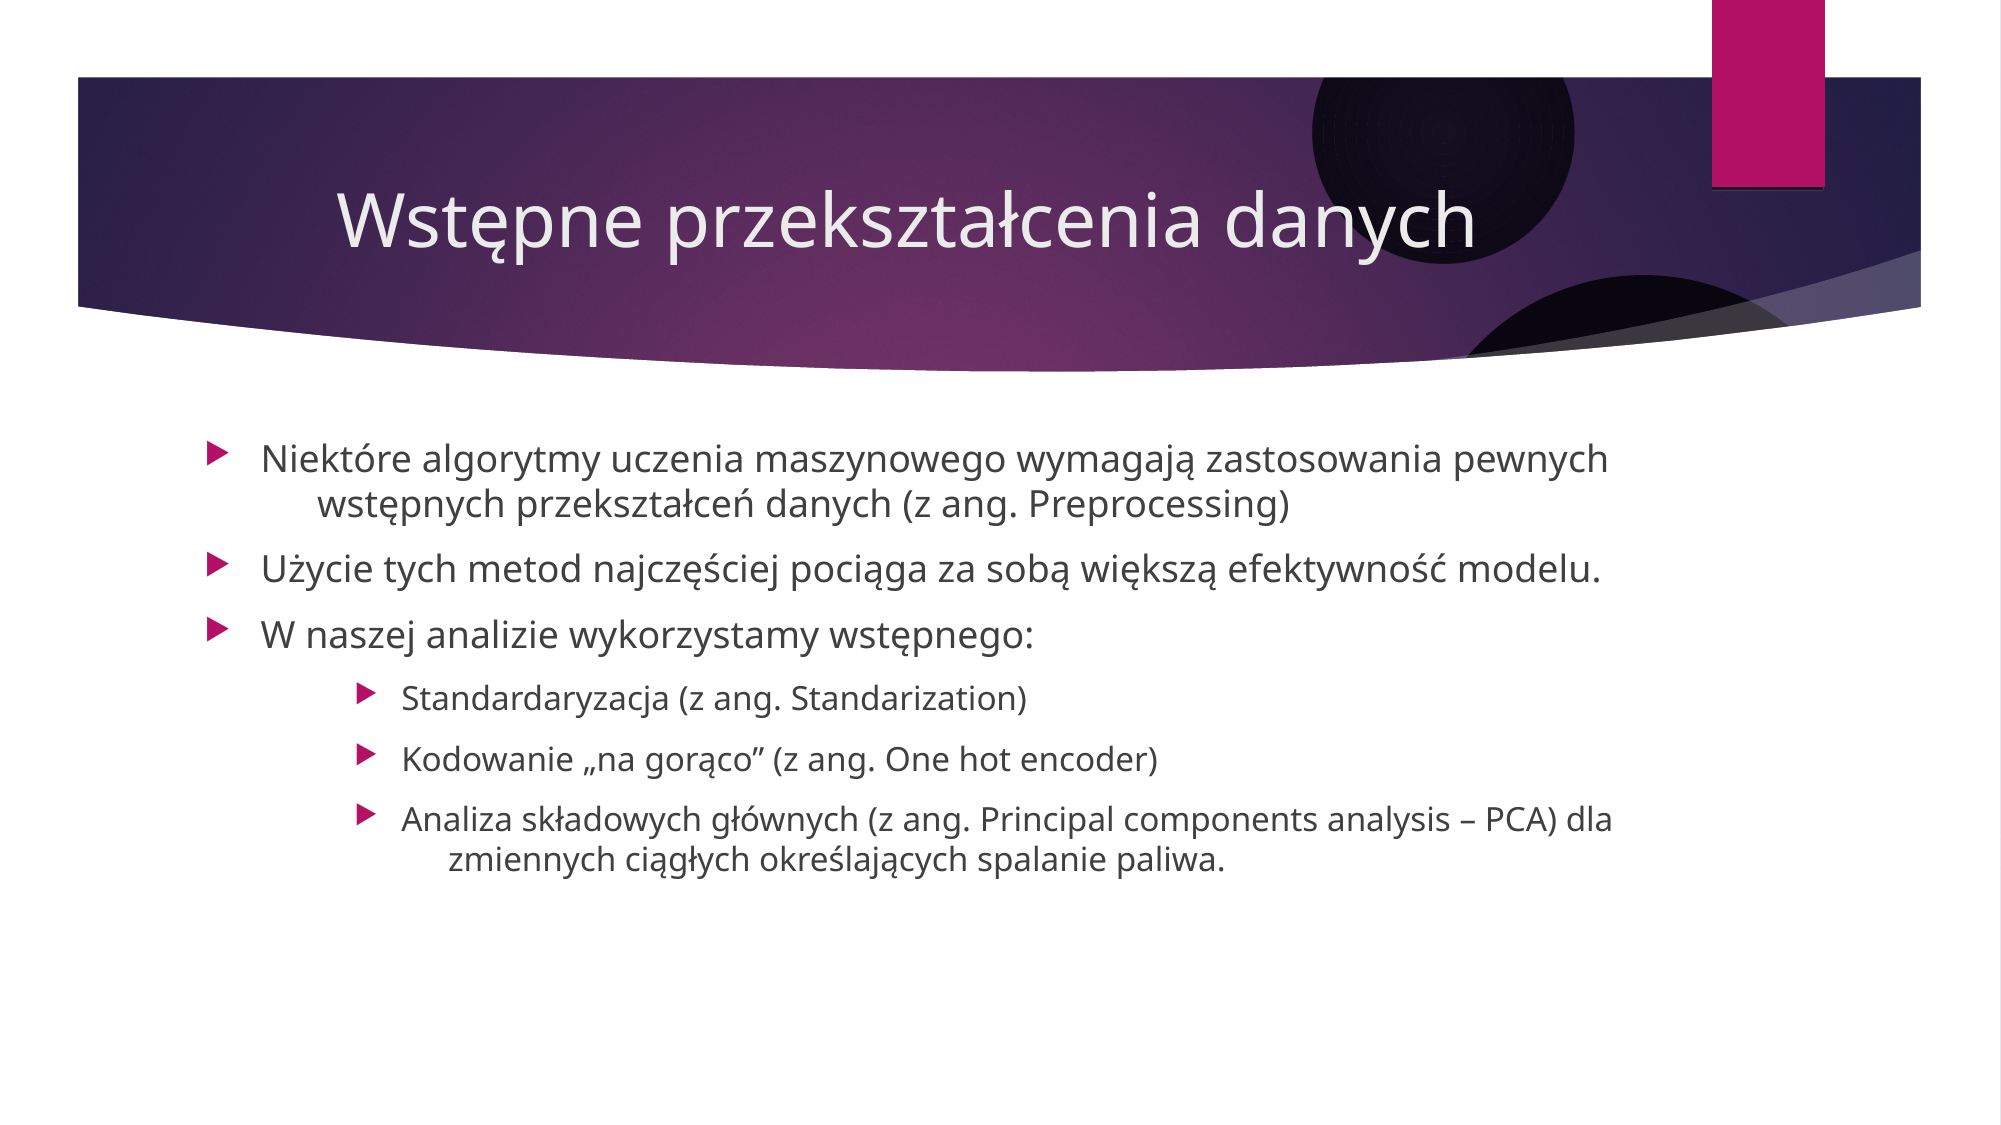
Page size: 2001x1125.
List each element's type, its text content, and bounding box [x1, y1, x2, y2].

list Niektóre algorytmy uczenia maszynowego wymagają zastosowania pewnych wstępnych przekształceń danych (z ang. Preprocessing) Użycie tych metod najczęściej pociąga za sobą większą efektywność modelu. W naszej analizie wykorzystamy wstępnego: Standardaryzacja (z ang. Standarization) Kodowanie „na gorąco” (z ang. One hot encoder) Analiza składowych głównych (z ang. Principal components analysis – PCA) dla zmiennych ciągłych określających spalanie paliwa. [189, 427, 1738, 988]
title Wstępne przekształcenia danych [189, 159, 1627, 276]
